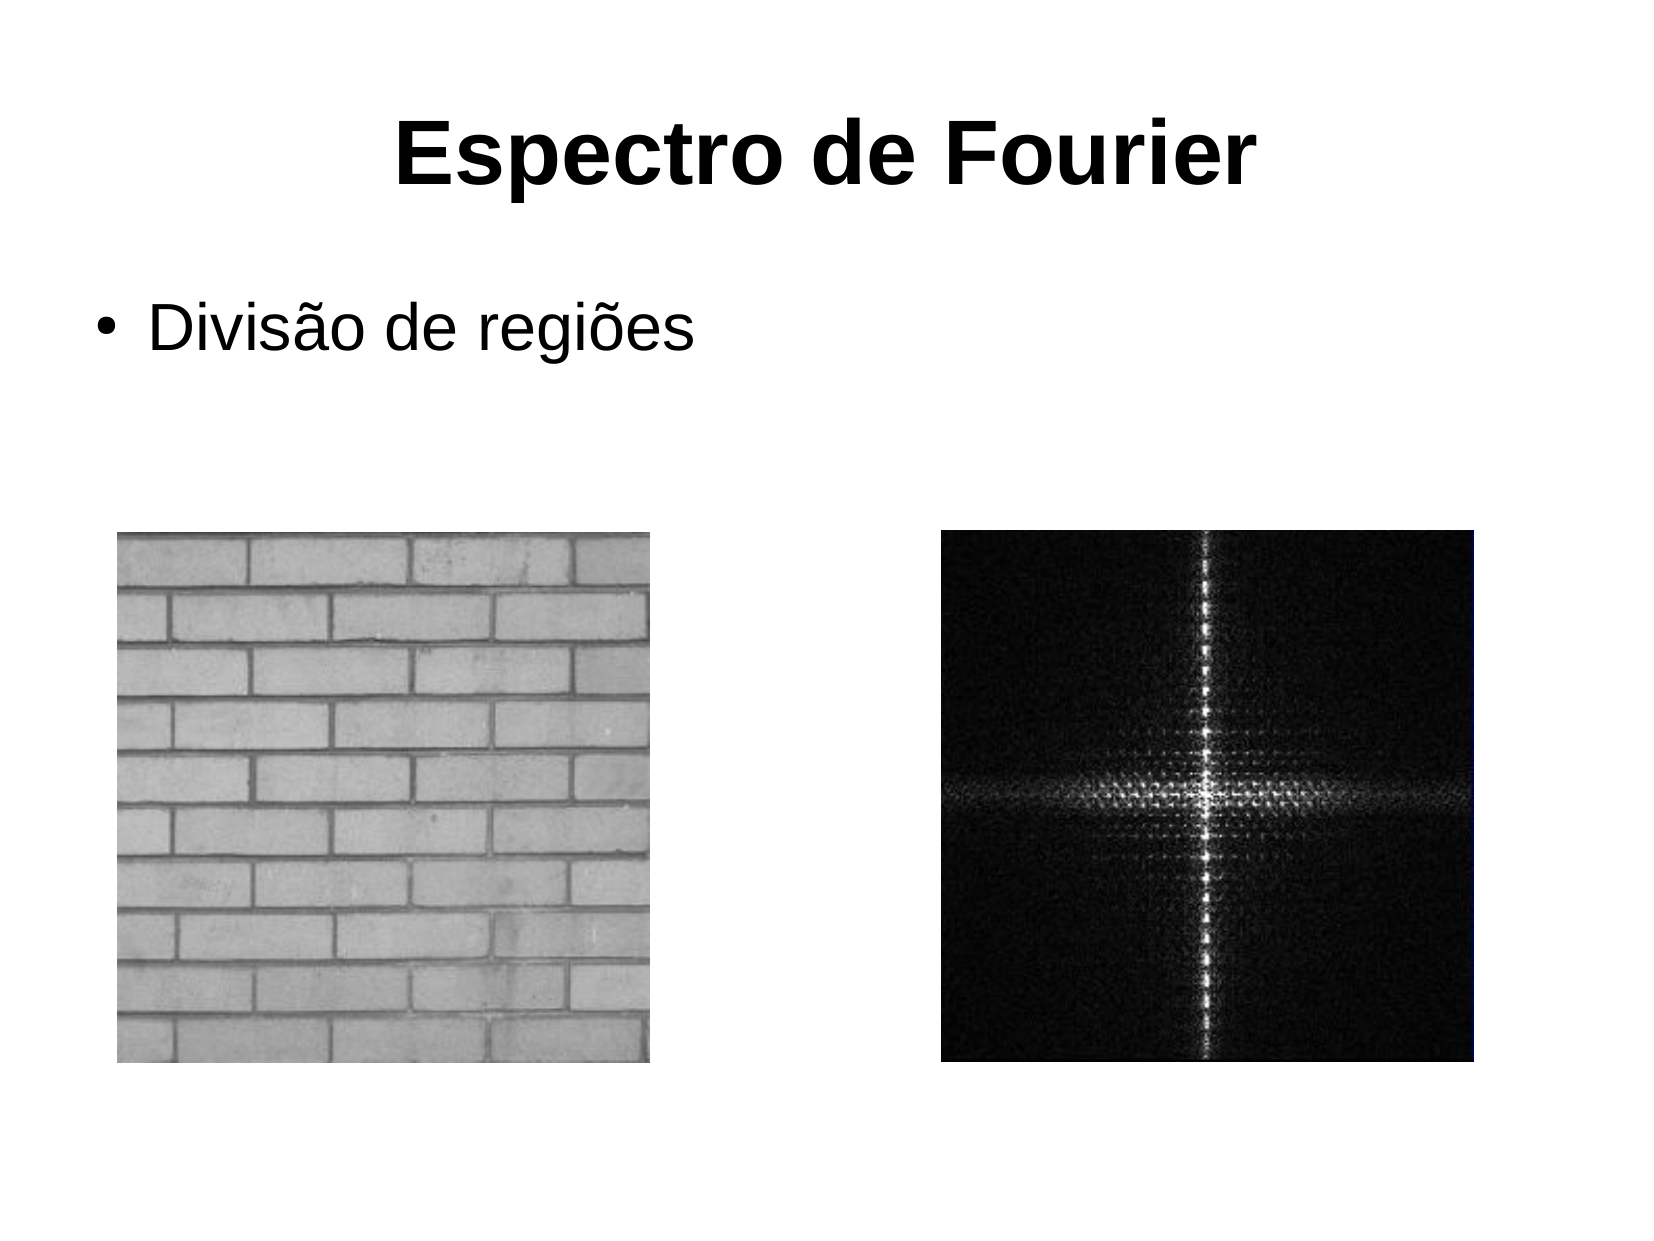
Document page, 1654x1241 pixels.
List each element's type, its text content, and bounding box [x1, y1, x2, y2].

picture [117, 532, 650, 1063]
picture [941, 530, 1474, 1062]
list Divisão de regiões [76, 290, 1565, 473]
title Espectro de Fourier [82, 49, 1571, 257]
